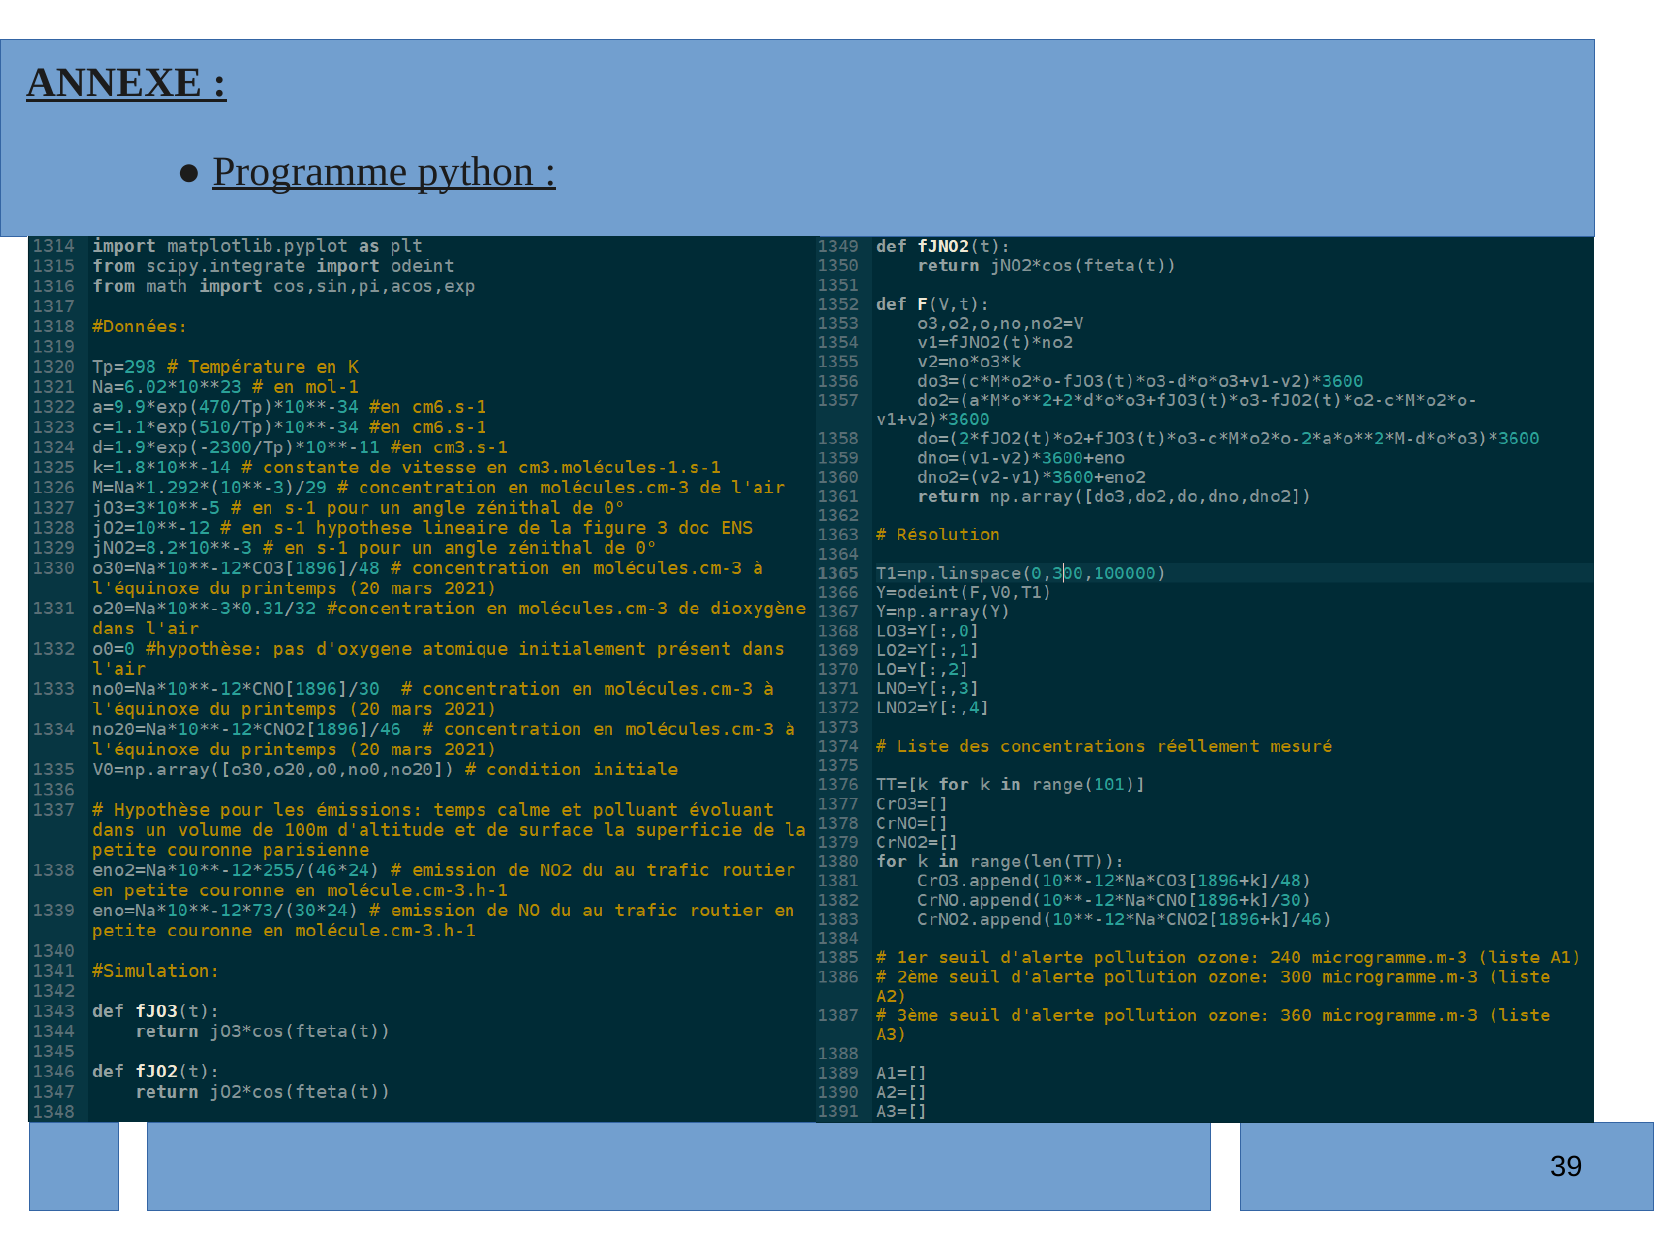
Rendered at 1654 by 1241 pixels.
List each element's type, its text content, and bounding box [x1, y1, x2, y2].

picture [1216, 744, 1231, 751]
picture [479, 703, 483, 714]
picture [541, 485, 549, 492]
picture [1210, 1013, 1217, 1020]
picture [516, 485, 526, 492]
picture [248, 888, 255, 895]
picture [274, 724, 287, 734]
picture [344, 505, 351, 513]
picture [157, 1066, 166, 1076]
picture [157, 747, 164, 754]
picture [216, 847, 228, 855]
picture [1251, 875, 1256, 885]
picture [276, 603, 280, 613]
picture [445, 445, 453, 452]
picture [485, 485, 494, 492]
picture [232, 928, 239, 935]
picture [94, 461, 99, 472]
picture [398, 908, 411, 915]
picture [306, 384, 315, 392]
picture [626, 726, 639, 734]
picture [1009, 897, 1018, 905]
picture [899, 952, 903, 962]
picture [329, 602, 335, 613]
picture [878, 740, 884, 751]
picture [338, 283, 345, 291]
picture [527, 545, 537, 553]
picture [1136, 914, 1145, 924]
picture [530, 501, 537, 513]
picture [1554, 952, 1559, 960]
picture [530, 807, 539, 815]
picture [328, 888, 336, 895]
picture [223, 683, 227, 694]
picture [461, 726, 473, 734]
picture [519, 606, 528, 613]
picture [708, 646, 718, 654]
picture [877, 564, 1592, 582]
picture [116, 324, 132, 331]
picture [125, 767, 132, 774]
picture [1117, 779, 1121, 789]
picture [1049, 859, 1060, 866]
picture [93, 482, 102, 492]
picture [1406, 974, 1425, 982]
picture [755, 823, 761, 835]
picture [950, 359, 956, 366]
picture [212, 462, 216, 472]
picture [308, 502, 312, 513]
picture [328, 566, 335, 573]
picture [392, 586, 400, 593]
picture [1323, 974, 1331, 982]
picture [104, 542, 117, 553]
picture [711, 565, 720, 573]
picture [302, 747, 320, 758]
picture [991, 494, 998, 501]
picture [349, 847, 356, 855]
picture [1009, 878, 1018, 885]
picture [287, 824, 291, 835]
picture [126, 263, 134, 271]
picture [898, 609, 904, 616]
picture [303, 706, 320, 718]
picture [349, 361, 353, 372]
picture [732, 522, 741, 533]
picture [883, 298, 889, 309]
picture [915, 1013, 927, 1020]
picture [136, 603, 140, 613]
picture [445, 924, 452, 935]
picture [1376, 1013, 1382, 1022]
picture [170, 905, 174, 915]
picture [287, 401, 291, 412]
picture [184, 928, 191, 935]
picture [1272, 913, 1277, 924]
picture [1447, 1013, 1456, 1020]
picture [1396, 433, 1404, 443]
picture [392, 706, 400, 714]
picture [1121, 744, 1128, 751]
picture [602, 646, 613, 654]
picture [530, 646, 537, 654]
picture [568, 767, 579, 774]
picture [991, 859, 998, 866]
picture [402, 928, 411, 935]
picture [1102, 455, 1112, 463]
picture [392, 505, 398, 513]
picture [878, 971, 884, 982]
picture [1225, 955, 1236, 962]
picture [1167, 895, 1180, 905]
picture [191, 542, 195, 553]
picture [991, 376, 999, 386]
picture [1178, 914, 1190, 924]
picture [754, 807, 760, 815]
picture [889, 414, 893, 424]
picture [105, 243, 127, 255]
picture [440, 686, 452, 694]
text_box ● Programme python : [176, 147, 1566, 283]
picture [878, 1009, 884, 1020]
picture [919, 855, 924, 866]
picture [939, 590, 946, 597]
picture [157, 642, 164, 654]
picture [168, 1029, 176, 1036]
picture [1053, 782, 1060, 789]
picture [238, 807, 244, 814]
picture [1212, 490, 1216, 501]
picture [280, 465, 292, 472]
picture [570, 565, 579, 573]
picture [1447, 974, 1456, 982]
picture [929, 455, 935, 463]
picture [93, 381, 102, 392]
picture [101, 867, 111, 875]
picture [961, 740, 967, 751]
picture [479, 744, 483, 754]
picture [223, 482, 227, 492]
picture [1183, 1013, 1195, 1020]
picture [271, 928, 281, 935]
picture [210, 642, 217, 654]
picture [1221, 914, 1225, 924]
picture [764, 646, 771, 654]
picture [221, 827, 230, 835]
picture [658, 807, 665, 815]
picture [227, 283, 234, 291]
picture [494, 465, 505, 472]
picture [117, 867, 123, 875]
picture [389, 646, 398, 654]
picture [1271, 744, 1279, 751]
picture [328, 868, 335, 875]
picture [274, 747, 281, 754]
picture [27, 236, 87, 1122]
picture [351, 381, 355, 392]
picture [157, 1006, 166, 1016]
picture [138, 522, 142, 533]
picture [365, 766, 372, 772]
picture [474, 686, 484, 694]
picture [1034, 587, 1038, 597]
picture [317, 521, 324, 533]
picture [1230, 433, 1238, 443]
picture [1251, 894, 1256, 905]
picture [1017, 744, 1024, 751]
picture [328, 505, 335, 516]
picture [495, 606, 505, 613]
picture [424, 403, 437, 412]
picture [136, 324, 143, 331]
picture [232, 847, 239, 855]
picture [1173, 955, 1184, 962]
picture [562, 541, 569, 553]
picture [500, 442, 504, 452]
picture [1261, 494, 1267, 501]
picture [919, 778, 924, 789]
picture [170, 683, 174, 694]
picture [434, 888, 443, 895]
picture [250, 525, 260, 533]
picture [325, 364, 334, 372]
picture [495, 505, 505, 513]
picture [317, 827, 326, 835]
picture [340, 542, 344, 553]
picture [159, 502, 163, 513]
picture [658, 485, 667, 492]
picture [99, 1065, 106, 1076]
picture [602, 726, 611, 734]
picture [147, 724, 155, 734]
picture [461, 606, 473, 613]
picture [1376, 974, 1382, 984]
picture [536, 565, 547, 573]
picture [463, 565, 473, 573]
picture [1107, 914, 1111, 924]
picture [519, 905, 533, 915]
picture [195, 968, 207, 976]
picture [99, 645, 106, 654]
picture [421, 867, 432, 875]
picture [1396, 955, 1414, 962]
picture [376, 485, 388, 492]
picture [264, 683, 276, 694]
picture [562, 465, 571, 472]
picture [605, 767, 611, 774]
picture [817, 283, 871, 1121]
picture [323, 766, 330, 772]
picture [485, 867, 494, 875]
picture [115, 482, 123, 492]
picture [986, 532, 998, 539]
picture [452, 807, 469, 818]
picture [147, 283, 155, 291]
picture [389, 606, 398, 613]
picture [349, 767, 356, 774]
picture [168, 243, 176, 251]
picture [451, 646, 464, 654]
picture [372, 442, 376, 452]
picture [296, 928, 304, 935]
picture [468, 925, 472, 935]
picture [419, 764, 425, 772]
picture [261, 505, 270, 513]
picture [898, 818, 910, 828]
picture [542, 686, 558, 694]
picture [878, 951, 884, 962]
picture [328, 687, 335, 694]
picture [392, 747, 400, 754]
picture [1183, 974, 1195, 982]
picture [896, 837, 901, 847]
picture [207, 364, 224, 375]
picture [1313, 955, 1321, 962]
picture [335, 847, 345, 855]
picture [1437, 955, 1445, 962]
picture [956, 955, 962, 962]
picture [216, 928, 228, 935]
picture [743, 726, 752, 734]
picture [937, 895, 951, 905]
picture [568, 726, 579, 734]
picture [370, 521, 377, 533]
picture [500, 885, 504, 895]
picture [1013, 356, 1017, 366]
picture [387, 807, 398, 815]
picture [308, 442, 312, 452]
picture [878, 529, 884, 539]
picture [1126, 895, 1134, 905]
picture [389, 424, 398, 432]
picture [504, 767, 514, 774]
picture [573, 606, 579, 613]
picture [950, 494, 957, 501]
picture [1235, 974, 1246, 982]
picture [126, 283, 134, 291]
picture [191, 522, 195, 533]
picture [530, 465, 539, 472]
picture [184, 847, 191, 855]
picture [461, 908, 473, 915]
picture [223, 905, 227, 915]
picture [168, 803, 175, 815]
picture [424, 505, 430, 513]
picture [887, 702, 899, 712]
picture [376, 545, 383, 553]
picture [389, 404, 398, 412]
picture [670, 462, 674, 472]
picture [541, 865, 554, 875]
picture [179, 283, 185, 291]
picture [136, 563, 145, 573]
picture [110, 685, 117, 694]
picture [1033, 321, 1039, 328]
picture [605, 686, 613, 694]
picture [424, 423, 437, 432]
picture [147, 865, 155, 875]
picture [1055, 914, 1059, 924]
picture [141, 603, 145, 613]
picture [1210, 974, 1217, 982]
picture [157, 827, 164, 835]
picture [355, 606, 366, 613]
picture [424, 545, 430, 553]
picture [125, 968, 138, 976]
picture [782, 908, 792, 915]
picture [136, 905, 145, 915]
picture [274, 706, 281, 714]
picture [783, 606, 792, 613]
picture [159, 462, 163, 472]
picture [392, 767, 398, 774]
picture [293, 545, 301, 553]
picture [1235, 1013, 1246, 1020]
picture [951, 1013, 957, 1020]
picture [706, 908, 713, 915]
picture [637, 606, 645, 613]
picture [451, 545, 462, 553]
picture [1323, 1013, 1331, 1020]
picture [738, 867, 745, 875]
picture [303, 586, 320, 597]
picture [1406, 1013, 1425, 1020]
picture [325, 807, 336, 815]
picture [722, 686, 730, 694]
text_box ANNEXE : [25, 59, 1001, 153]
picture [594, 565, 603, 573]
picture [282, 384, 292, 392]
picture [216, 888, 223, 895]
picture [479, 583, 483, 593]
picture [429, 565, 441, 573]
picture [170, 603, 174, 613]
picture [1001, 321, 1008, 328]
picture [93, 726, 100, 734]
picture [1126, 875, 1134, 885]
text_box 39 [1535, 1142, 1625, 1218]
picture [982, 778, 986, 789]
picture [1024, 472, 1028, 482]
picture [115, 827, 121, 835]
picture [93, 686, 100, 694]
picture [1219, 494, 1226, 501]
picture [970, 337, 982, 347]
picture [425, 747, 431, 754]
picture [479, 401, 483, 412]
picture [623, 646, 633, 654]
picture [157, 706, 164, 714]
picture [887, 683, 899, 693]
picture [1563, 952, 1567, 962]
picture [99, 1005, 106, 1016]
picture [713, 462, 717, 472]
picture [903, 837, 910, 847]
picture [580, 686, 590, 694]
picture [136, 683, 145, 694]
picture [445, 525, 452, 533]
picture [211, 283, 224, 295]
picture [495, 726, 505, 734]
picture [168, 1089, 176, 1097]
picture [328, 465, 334, 472]
picture [939, 914, 951, 924]
picture [916, 974, 927, 982]
picture [410, 485, 420, 492]
picture [115, 626, 121, 633]
picture [100, 908, 111, 915]
